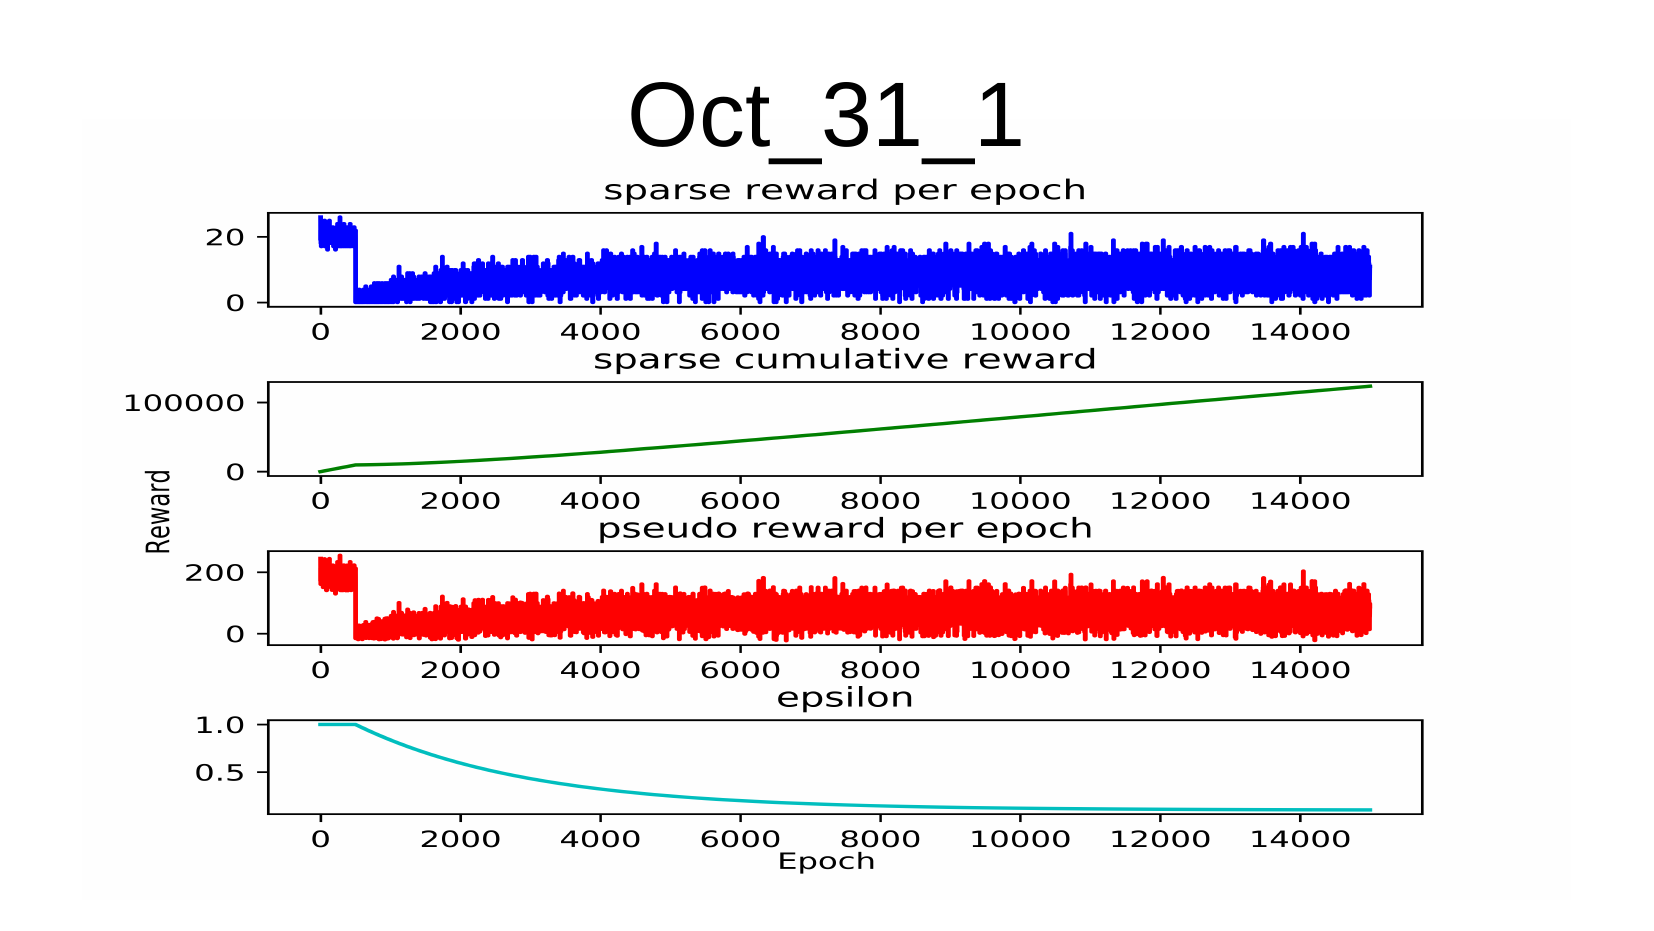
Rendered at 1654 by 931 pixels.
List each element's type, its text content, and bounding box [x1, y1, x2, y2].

picture [82, 193, 1571, 901]
title Oct_31_1 [82, 37, 1571, 193]
